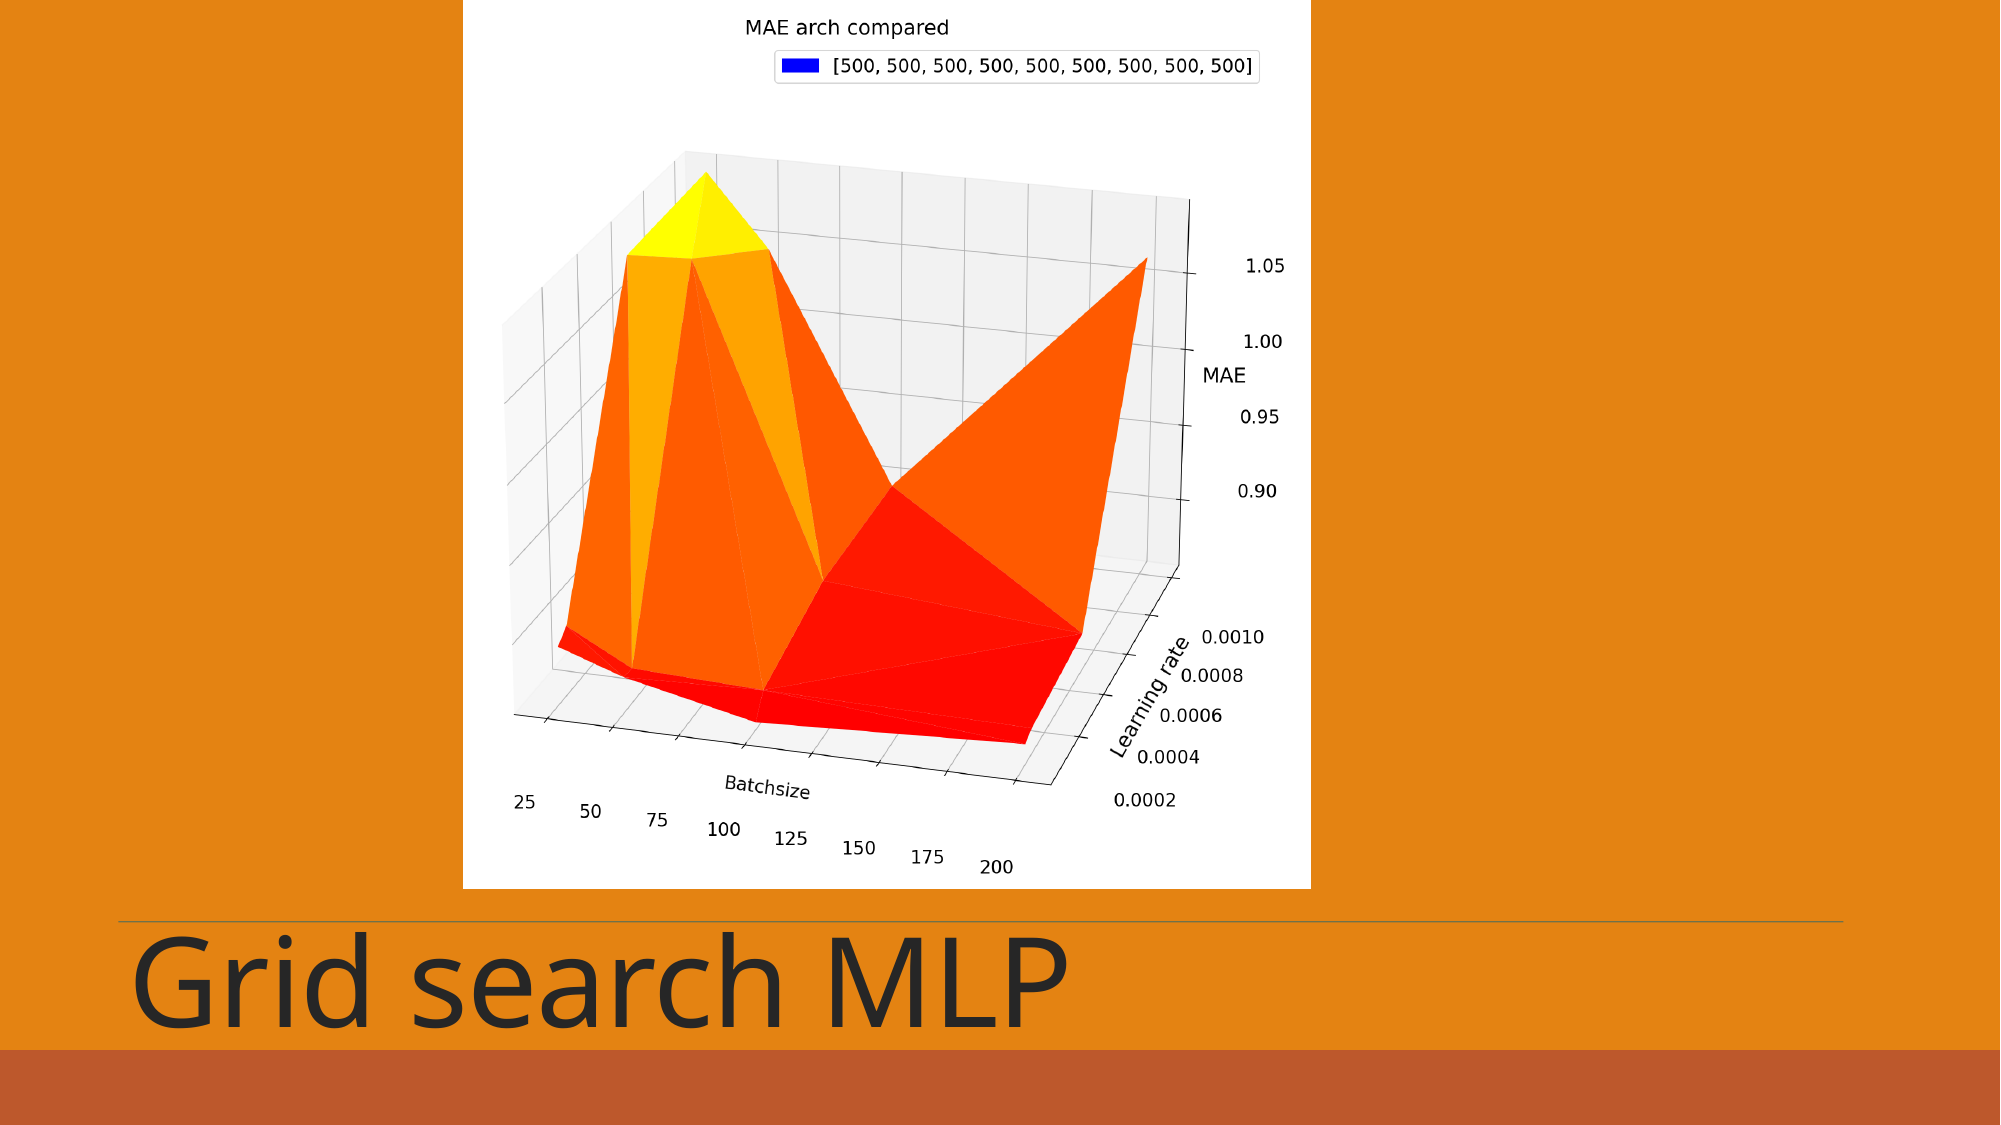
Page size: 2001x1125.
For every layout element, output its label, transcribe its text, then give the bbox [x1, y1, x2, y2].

title Grid search MLP [113, 887, 1904, 1039]
picture [463, 0, 1311, 889]
text_box [0, 0, 2000, 1125]
